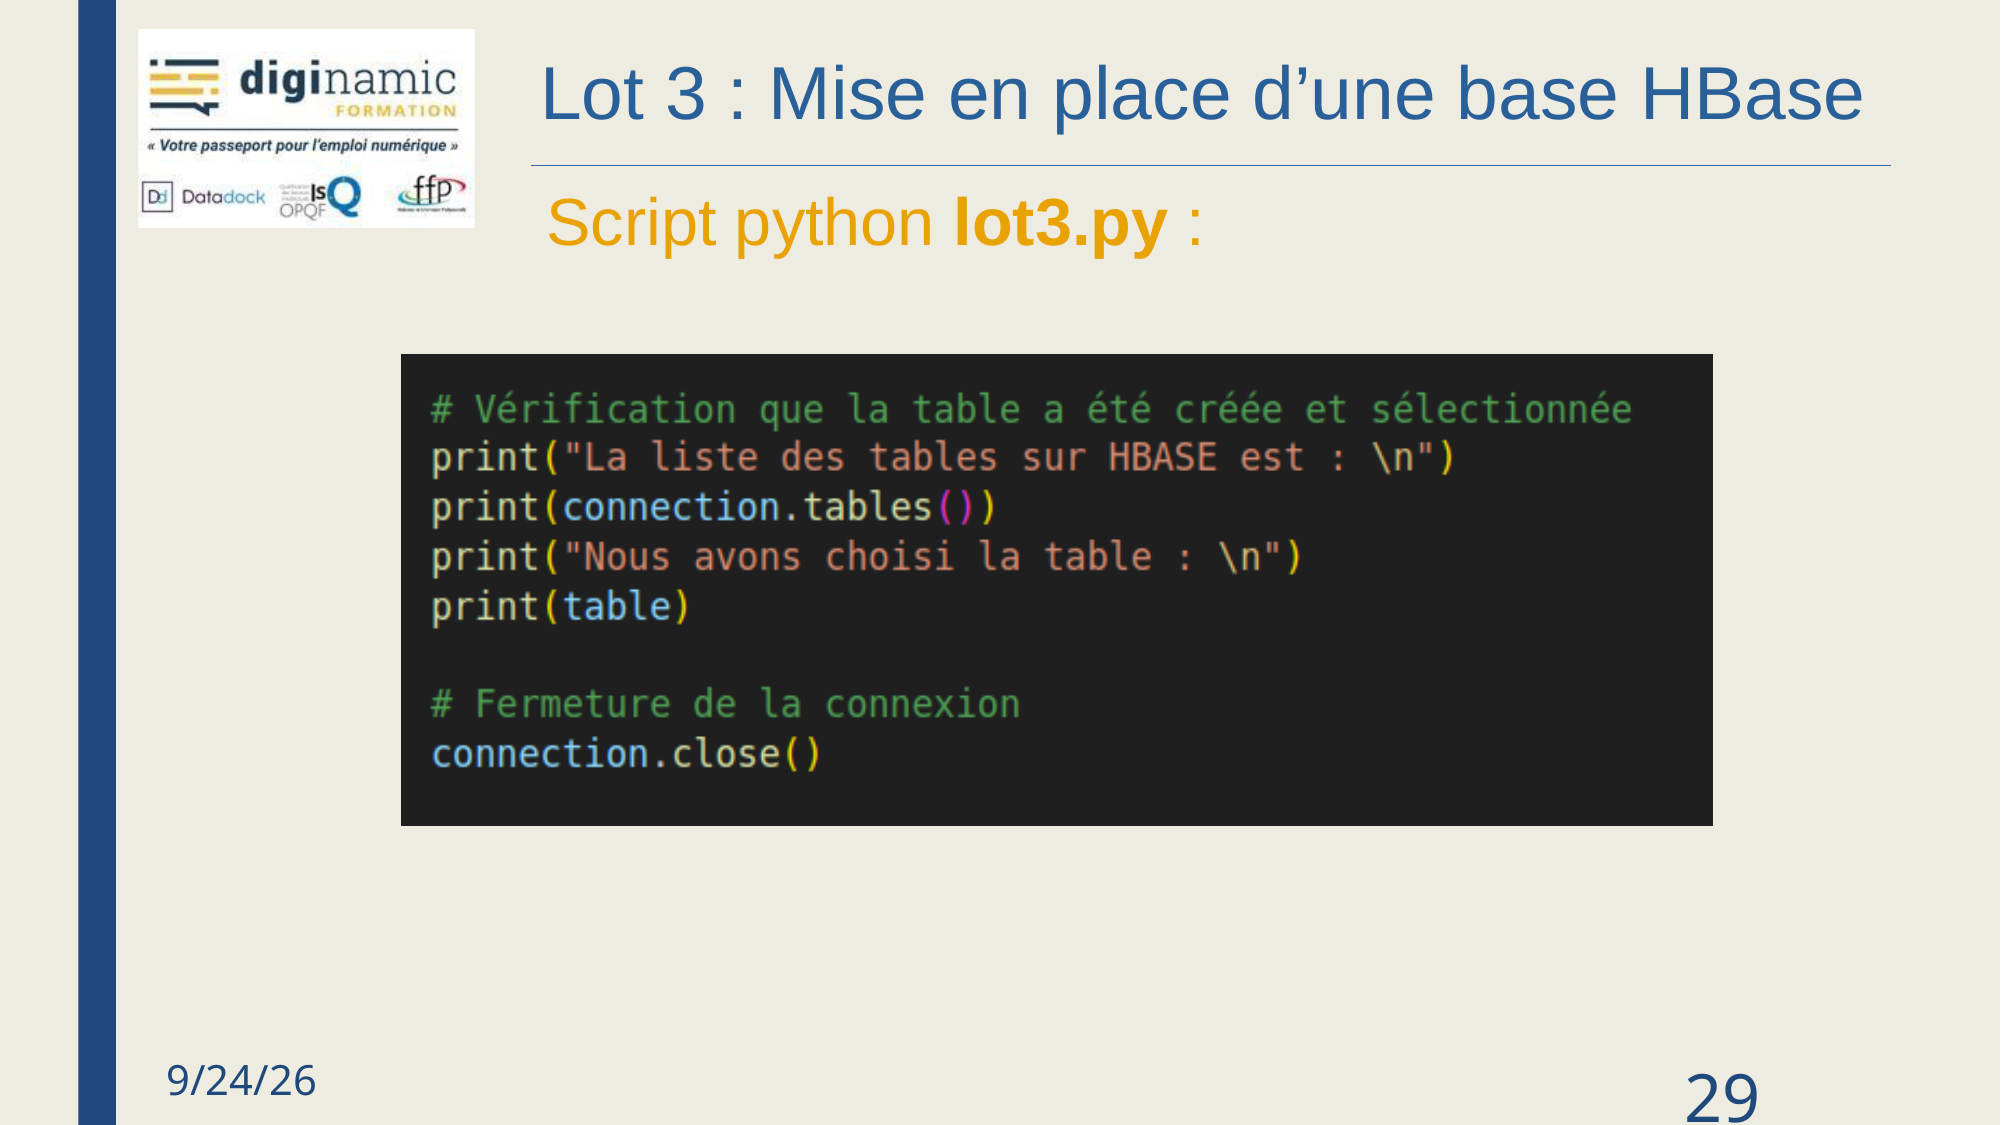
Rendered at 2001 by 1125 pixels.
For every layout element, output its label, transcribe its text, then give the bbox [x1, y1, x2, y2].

text_box [1669, 1043, 1931, 1110]
title Lot 3 : Mise en place d’une base HBase [516, 52, 1891, 225]
picture [401, 354, 1713, 826]
text_box Script python lot3.py : [531, 177, 1264, 296]
text_box 2/7/2024 [151, 1043, 389, 1110]
